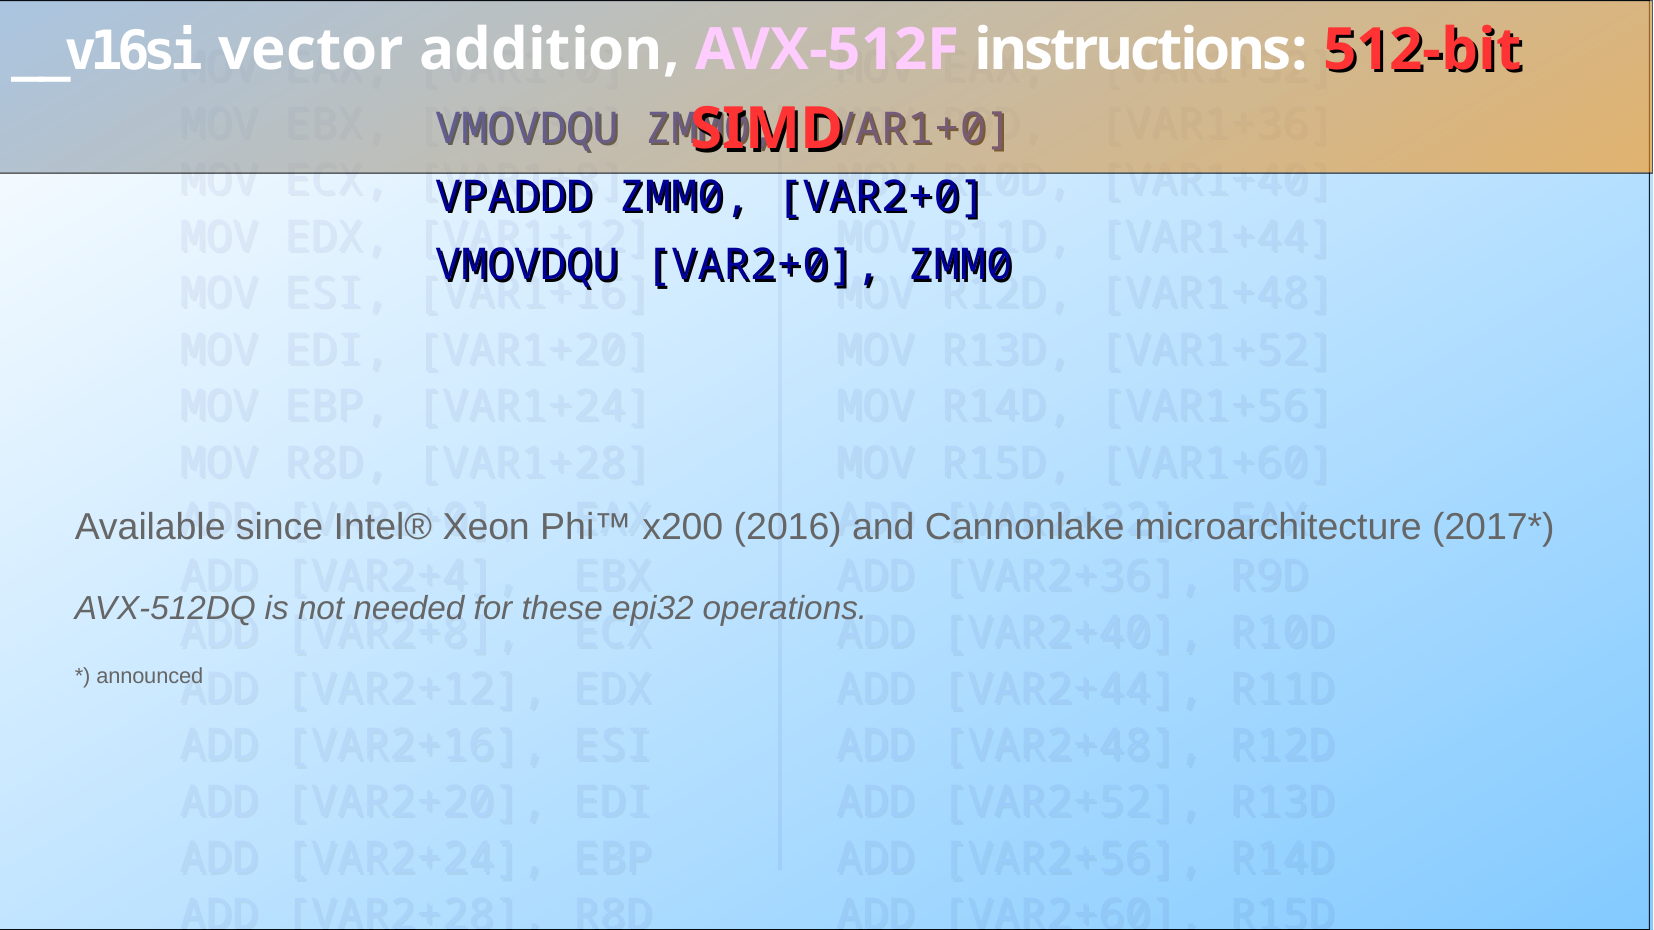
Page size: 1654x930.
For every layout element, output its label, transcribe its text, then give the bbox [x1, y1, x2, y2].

text_box [0, 172, 1650, 930]
text_box Available since Intel® Xeon Phi™ x200 (2016) and Cannonlake microarchitecture (2017*) AVX-512DQ is not needed for these epi32 operations. *) announced [60, 498, 1570, 697]
text_box __v16si vector addition, AVX-512F instructions: 512-bit SIMD [0, 0, 1653, 85]
text_box VMOVDQU ZMM0, [VAR1+0] VPADDD ZMM0, [VAR2+0] VMOVDQU [VAR2+0], ZMM0 [434, 174, 1620, 276]
